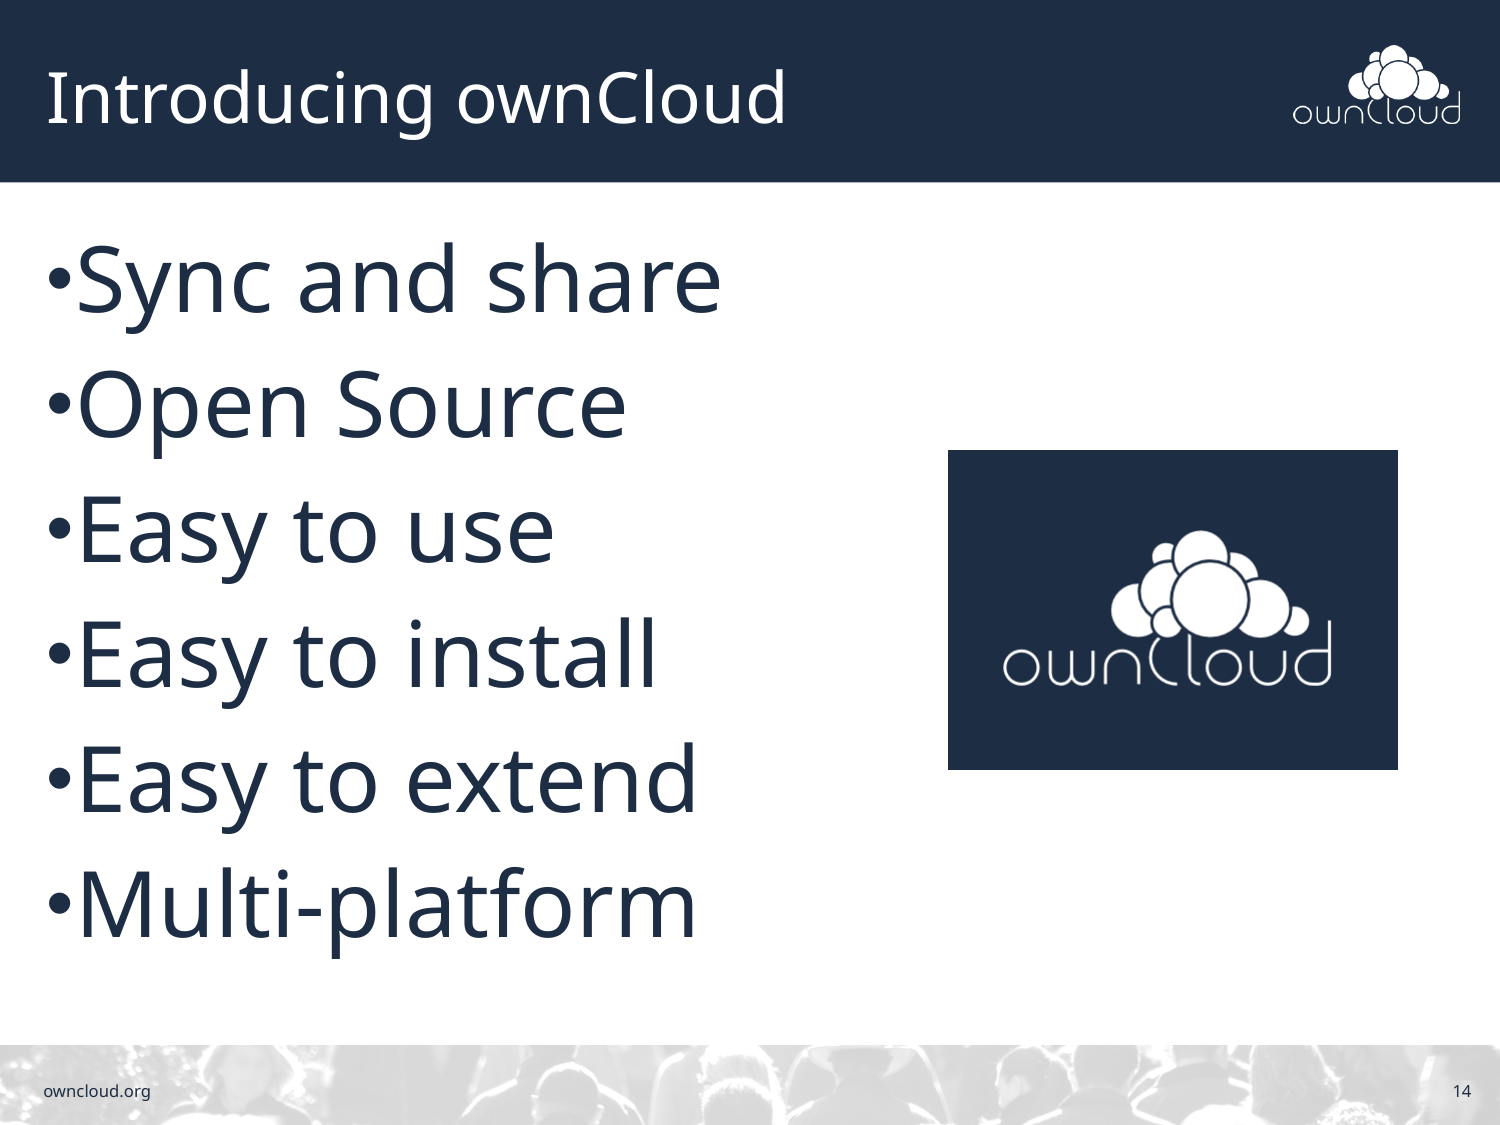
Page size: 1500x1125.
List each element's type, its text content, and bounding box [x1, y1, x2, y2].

picture [948, 450, 1398, 770]
picture [1293, 45, 1460, 124]
title Introducing ownCloud [46, 5, 1258, 187]
list Sync and share Open Source Easy to use Easy to install Easy to extend Multi-platform [46, 214, 1465, 1026]
picture [0, 1045, 1500, 1125]
